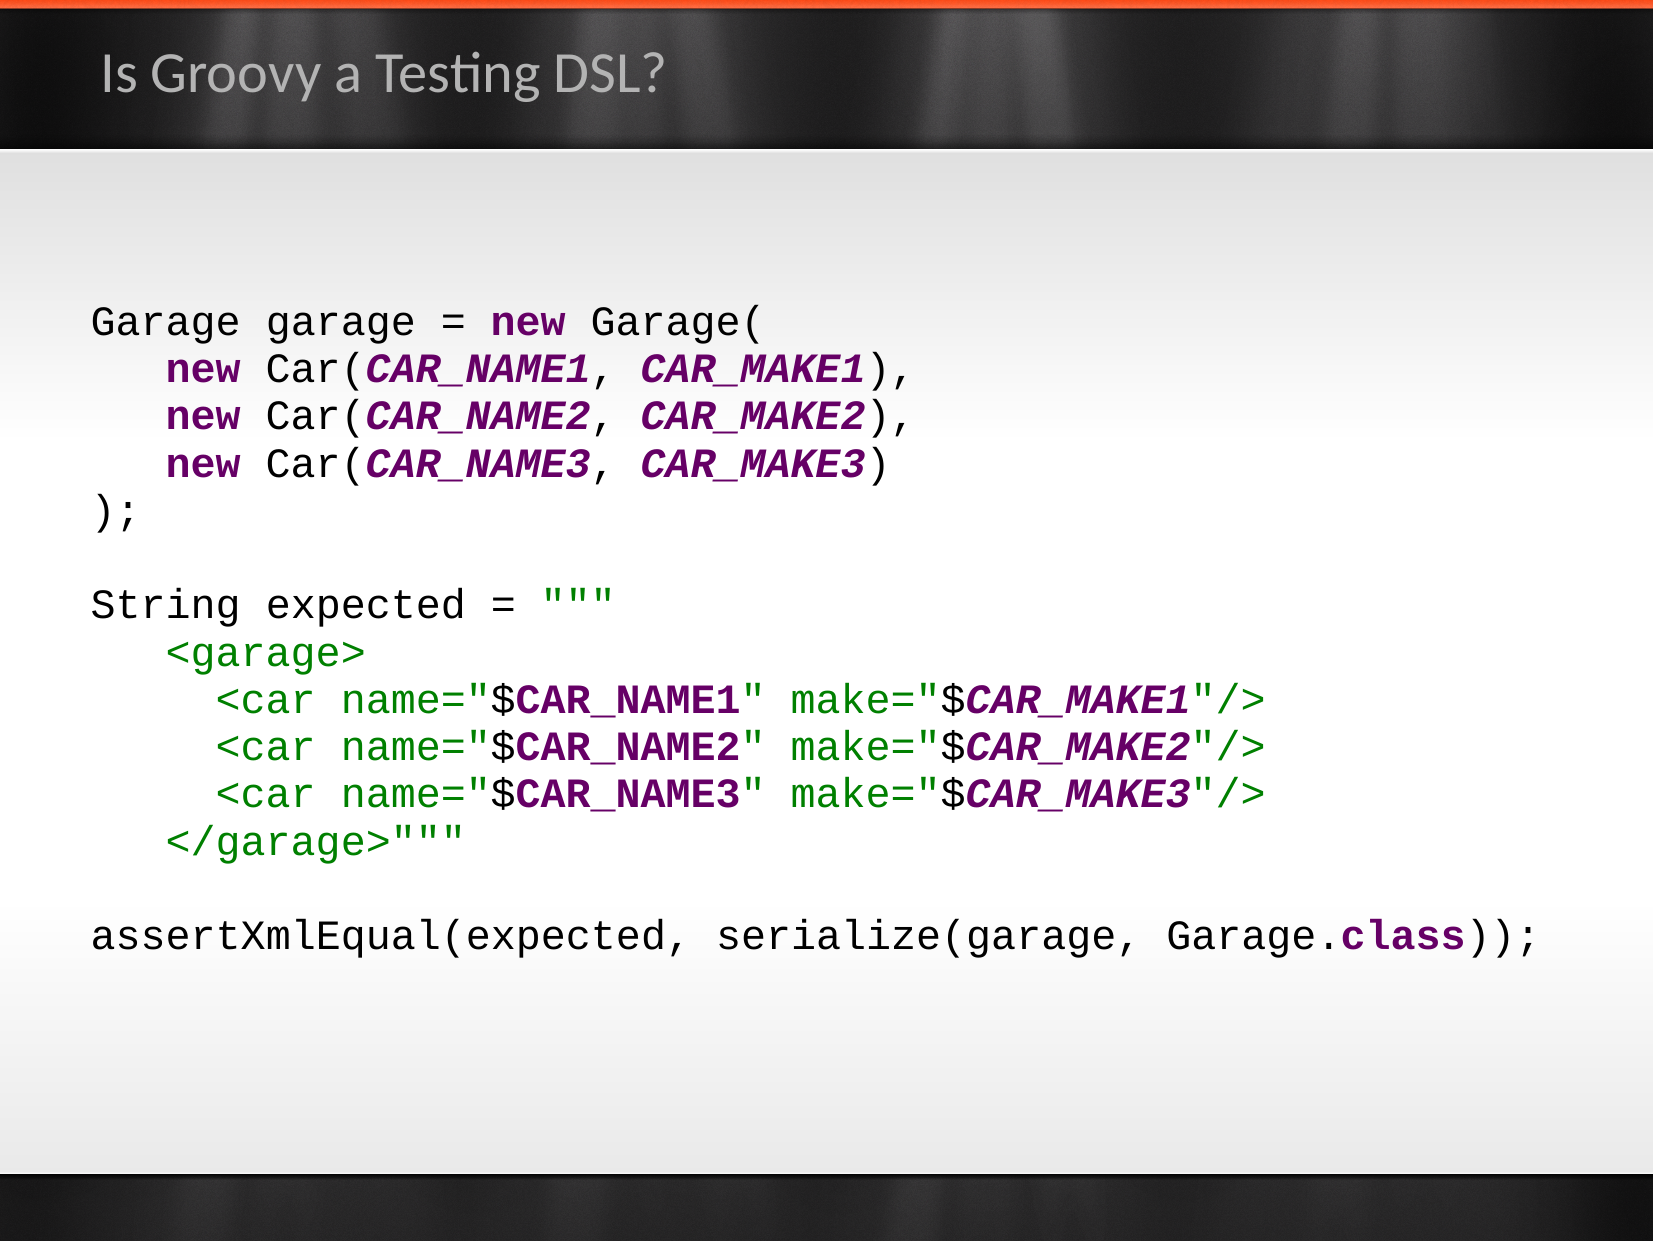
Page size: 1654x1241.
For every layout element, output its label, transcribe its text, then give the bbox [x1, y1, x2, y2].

title Is Groovy a Testing DSL? [100, 6, 1588, 151]
picture [0, 0, 1653, 1241]
list Garage garage = new Garage( new Car(CAR_NAME1, CAR_MAKE1), new Car(CAR_NAME2, CAR_MAKE2), new Car(CAR_NAME3, CAR_MAKE3) ); String expected = """ <garage> <car name="$CAR_NAME1" make="$CAR_MAKE1"/> <car name="$CAR_NAME2" make="$CAR_MAKE2"/> <car name="$CAR_NAME3" make="$CAR_MAKE3"/> </garage>""" assertXmlEqual(expected, serialize(garage, Garage.class)); [90, 208, 1653, 1055]
